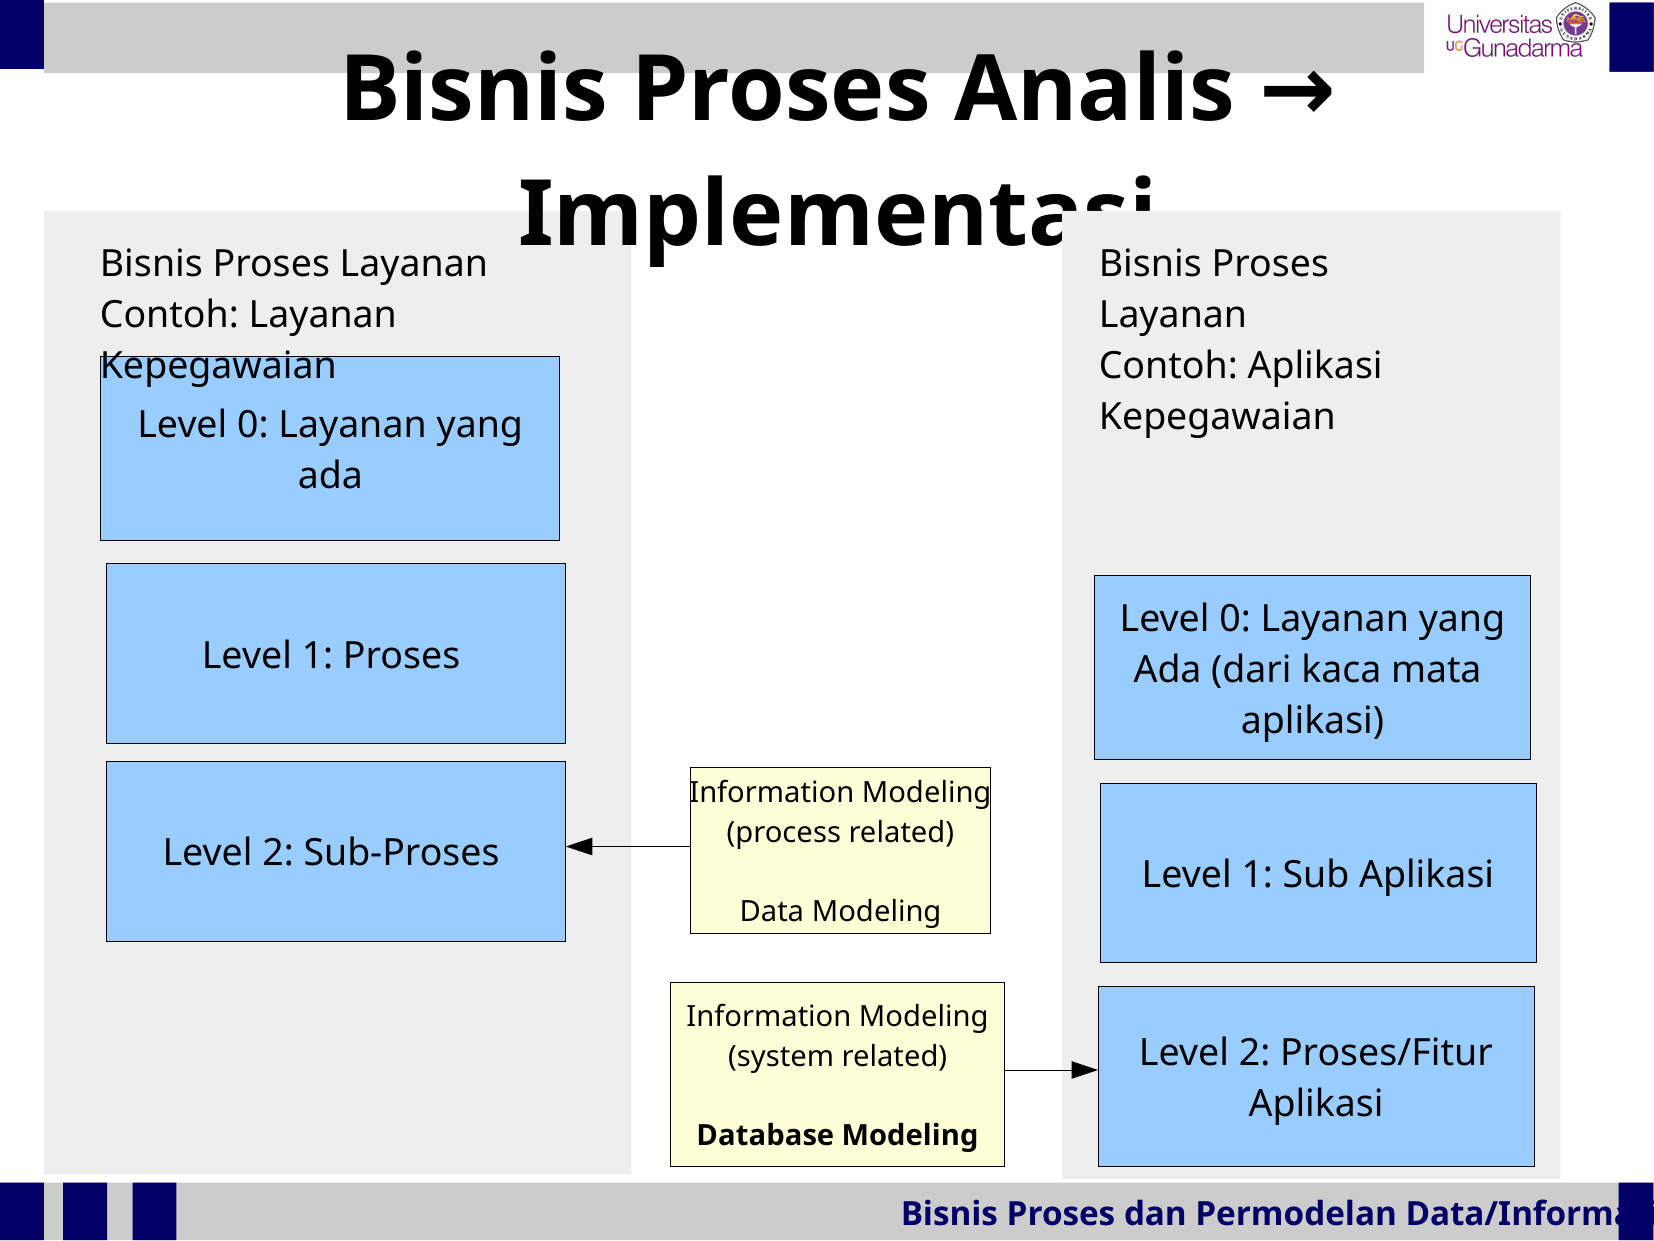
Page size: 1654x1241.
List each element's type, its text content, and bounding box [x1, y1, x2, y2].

text_box Level 1: Sub Aplikasi [1100, 783, 1537, 963]
picture [1437, 2, 1610, 37]
text_box Level 0: Layanan yang ada [100, 380, 560, 541]
text_box Level 2: Proses/Fitur Aplikasi [1098, 986, 1535, 1167]
text_box [1062, 210, 1561, 1179]
text_box Information Modeling (process related) Data Modeling [690, 767, 991, 934]
text_box [43, 258, 632, 1175]
text_box Level 2: Sub-Proses [106, 761, 566, 942]
text_box Information Modeling (system related) Database Modeling [670, 982, 1005, 1167]
text_box Level 1: Proses [106, 563, 566, 744]
text_box Bisnis Proses Layanan Contoh: Aplikasi Kepegawaian [1083, 229, 1496, 380]
title Bisnis Proses Analis → Implementasi [43, 37, 1632, 258]
text_box Level 0: Layanan yang Ada (dari kaca mata aplikasi) [1094, 575, 1531, 760]
text_box Bisnis Proses Layanan Contoh: Layanan Kepegawaian [85, 229, 638, 380]
